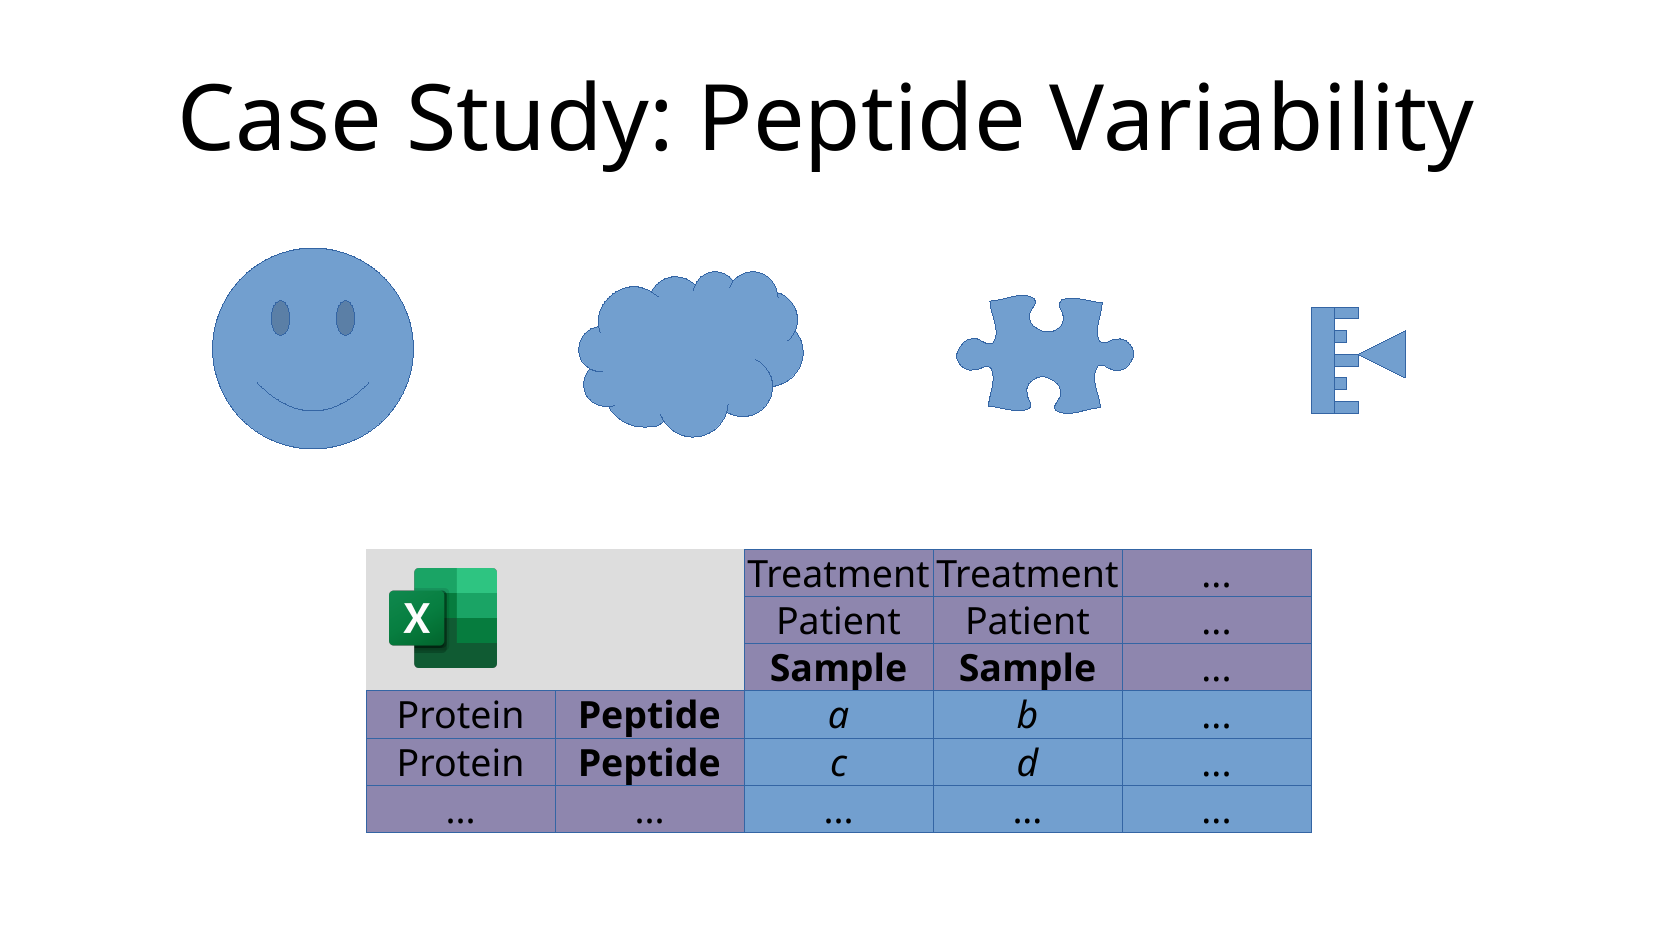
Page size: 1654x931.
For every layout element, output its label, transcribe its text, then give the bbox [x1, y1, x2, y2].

text_box Patient [744, 597, 934, 643]
text_box ... [1122, 597, 1312, 643]
text_box [578, 271, 804, 438]
text_box Protein [366, 690, 555, 739]
text_box [1311, 307, 1406, 414]
title Case Study: Peptide Variability [82, 37, 1571, 193]
text_box [366, 549, 744, 690]
text_box Patient [934, 597, 1122, 643]
text_box [956, 295, 1134, 414]
text_box ... [366, 785, 555, 833]
text_box ... [555, 785, 744, 833]
text_box Treatment [933, 549, 1122, 597]
picture [389, 568, 497, 668]
text_box ... [1122, 738, 1312, 785]
text_box ... [744, 785, 933, 833]
text_box b [933, 691, 1122, 738]
text_box Peptide [555, 739, 744, 785]
text_box ... [1122, 643, 1312, 691]
text_box Peptide [555, 690, 745, 739]
text_box a [745, 691, 933, 738]
text_box ... [1122, 549, 1312, 597]
text_box Protein [366, 739, 555, 785]
text_box Sample [744, 643, 934, 691]
text_box [212, 248, 414, 449]
text_box Sample [934, 643, 1122, 691]
text_box ... [1122, 785, 1312, 833]
text_box Treatment [744, 549, 933, 597]
text_box ... [933, 785, 1122, 833]
text_box c [744, 738, 933, 785]
text_box d [933, 738, 1122, 785]
text_box ... [1122, 691, 1312, 738]
